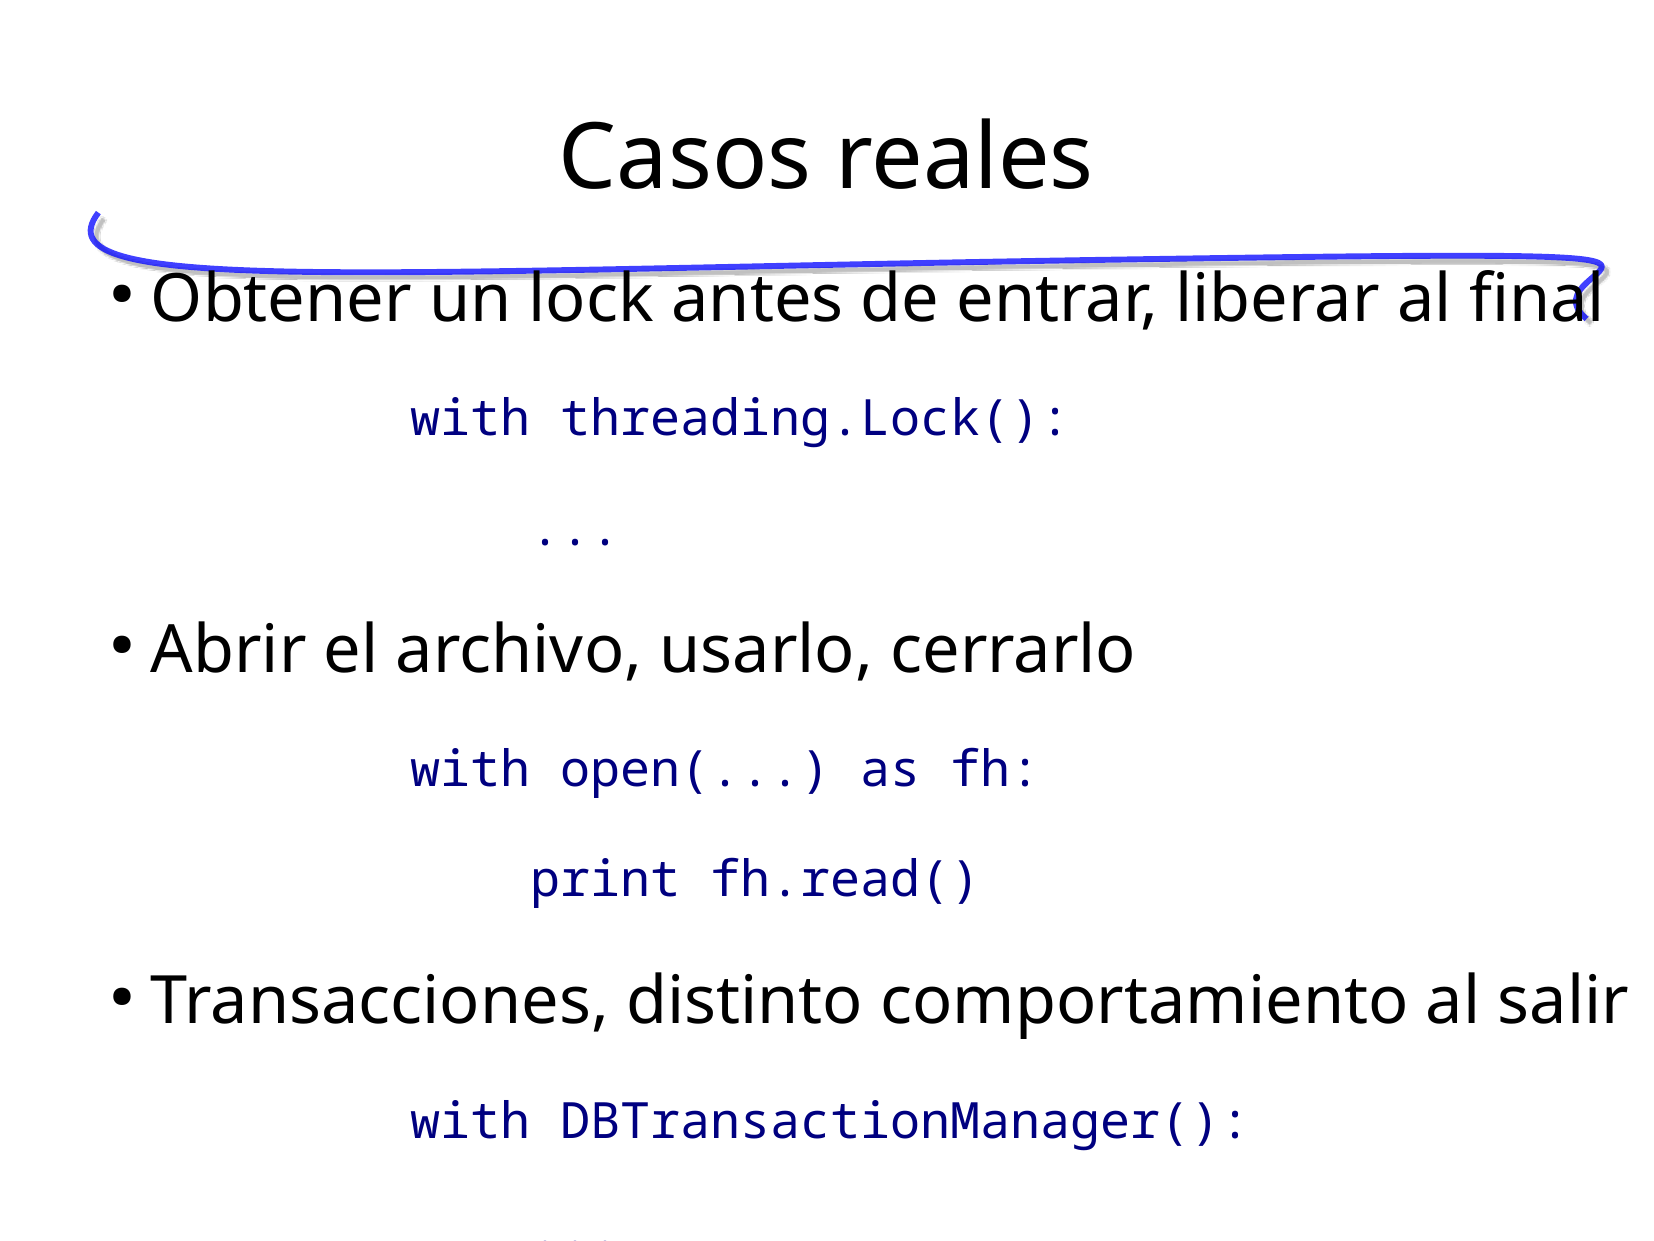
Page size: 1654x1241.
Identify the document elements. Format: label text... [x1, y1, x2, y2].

subtitle Obtener un lock antes de entrar, liberar al final with threading.Lock(): ... Abrir el archivo, usarlo, cerrarlo with open(...) as fh: print fh.read() Transacciones, distinto comportamiento al salir with DBTransactionManager(): ... [109, 328, 1654, 1184]
title Casos reales [82, 49, 1571, 257]
